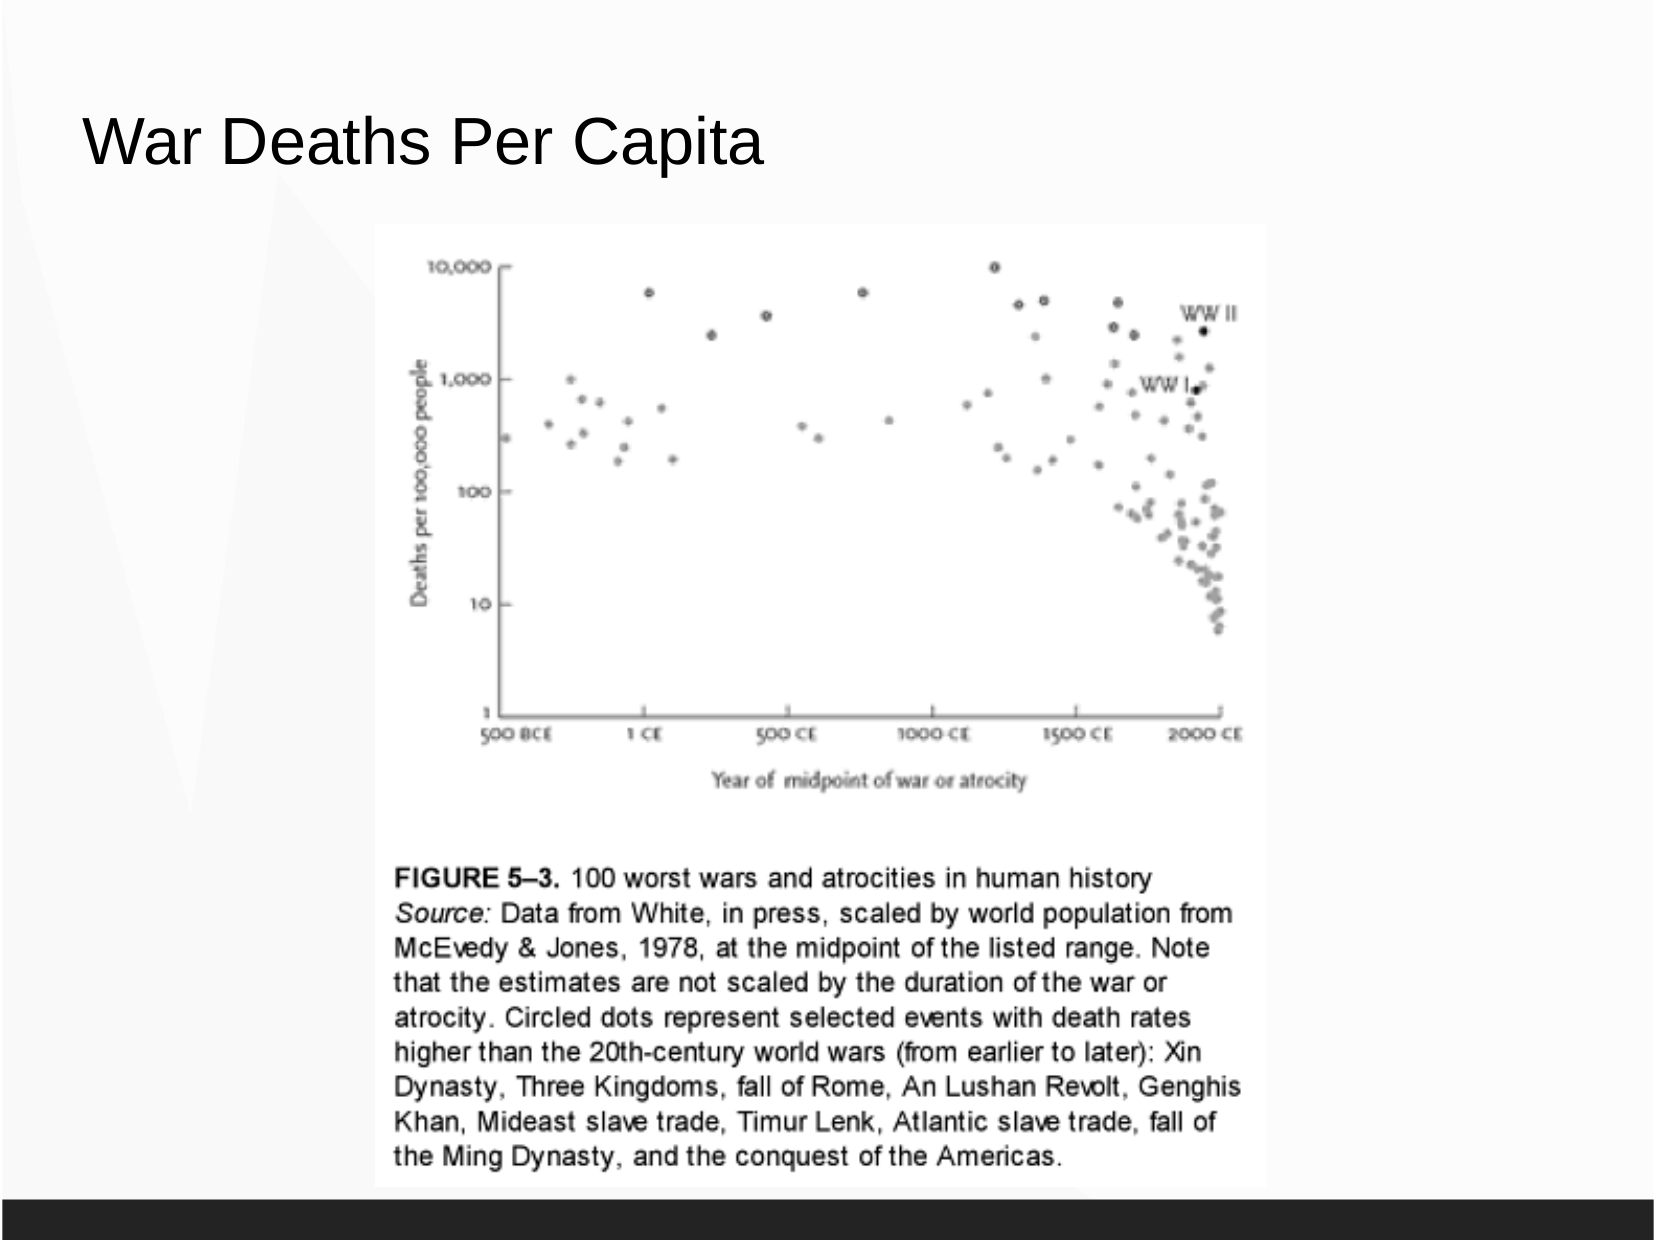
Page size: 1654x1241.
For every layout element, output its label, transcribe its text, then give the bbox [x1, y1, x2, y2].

picture [2, 0, 1654, 1241]
title War Deaths Per Capita [82, 45, 1571, 238]
